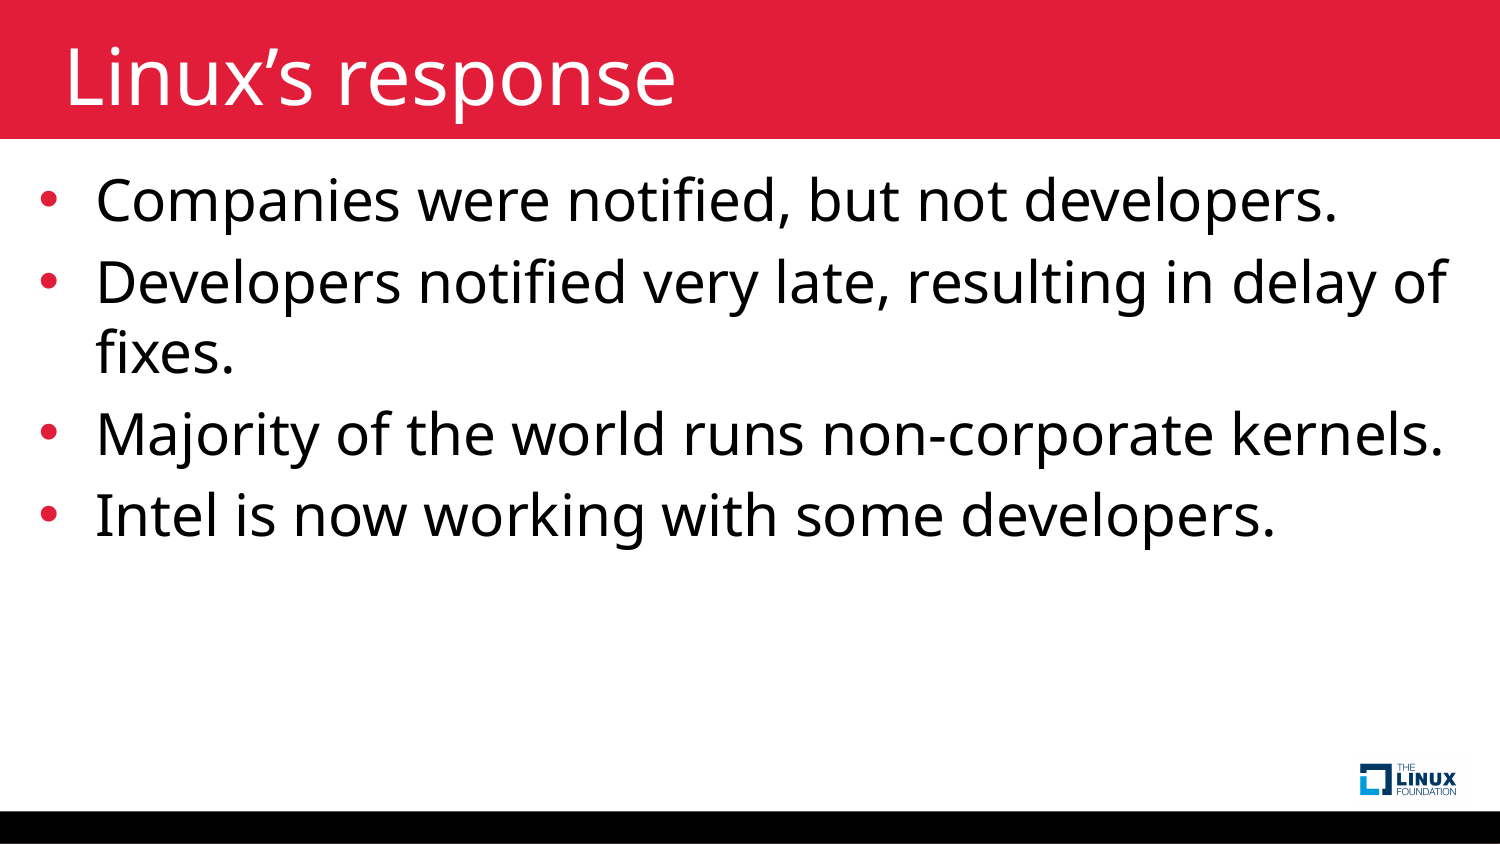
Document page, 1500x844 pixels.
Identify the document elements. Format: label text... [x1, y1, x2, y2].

title Linux’s response [48, 7, 1425, 140]
list Companies were notified, but not developers. Developers notified very late, resulting in delay of fixes. Majority of the world runs non-corporate kernels. Intel is now working with some developers. [23, 155, 1500, 676]
picture [1388, 753, 1426, 799]
